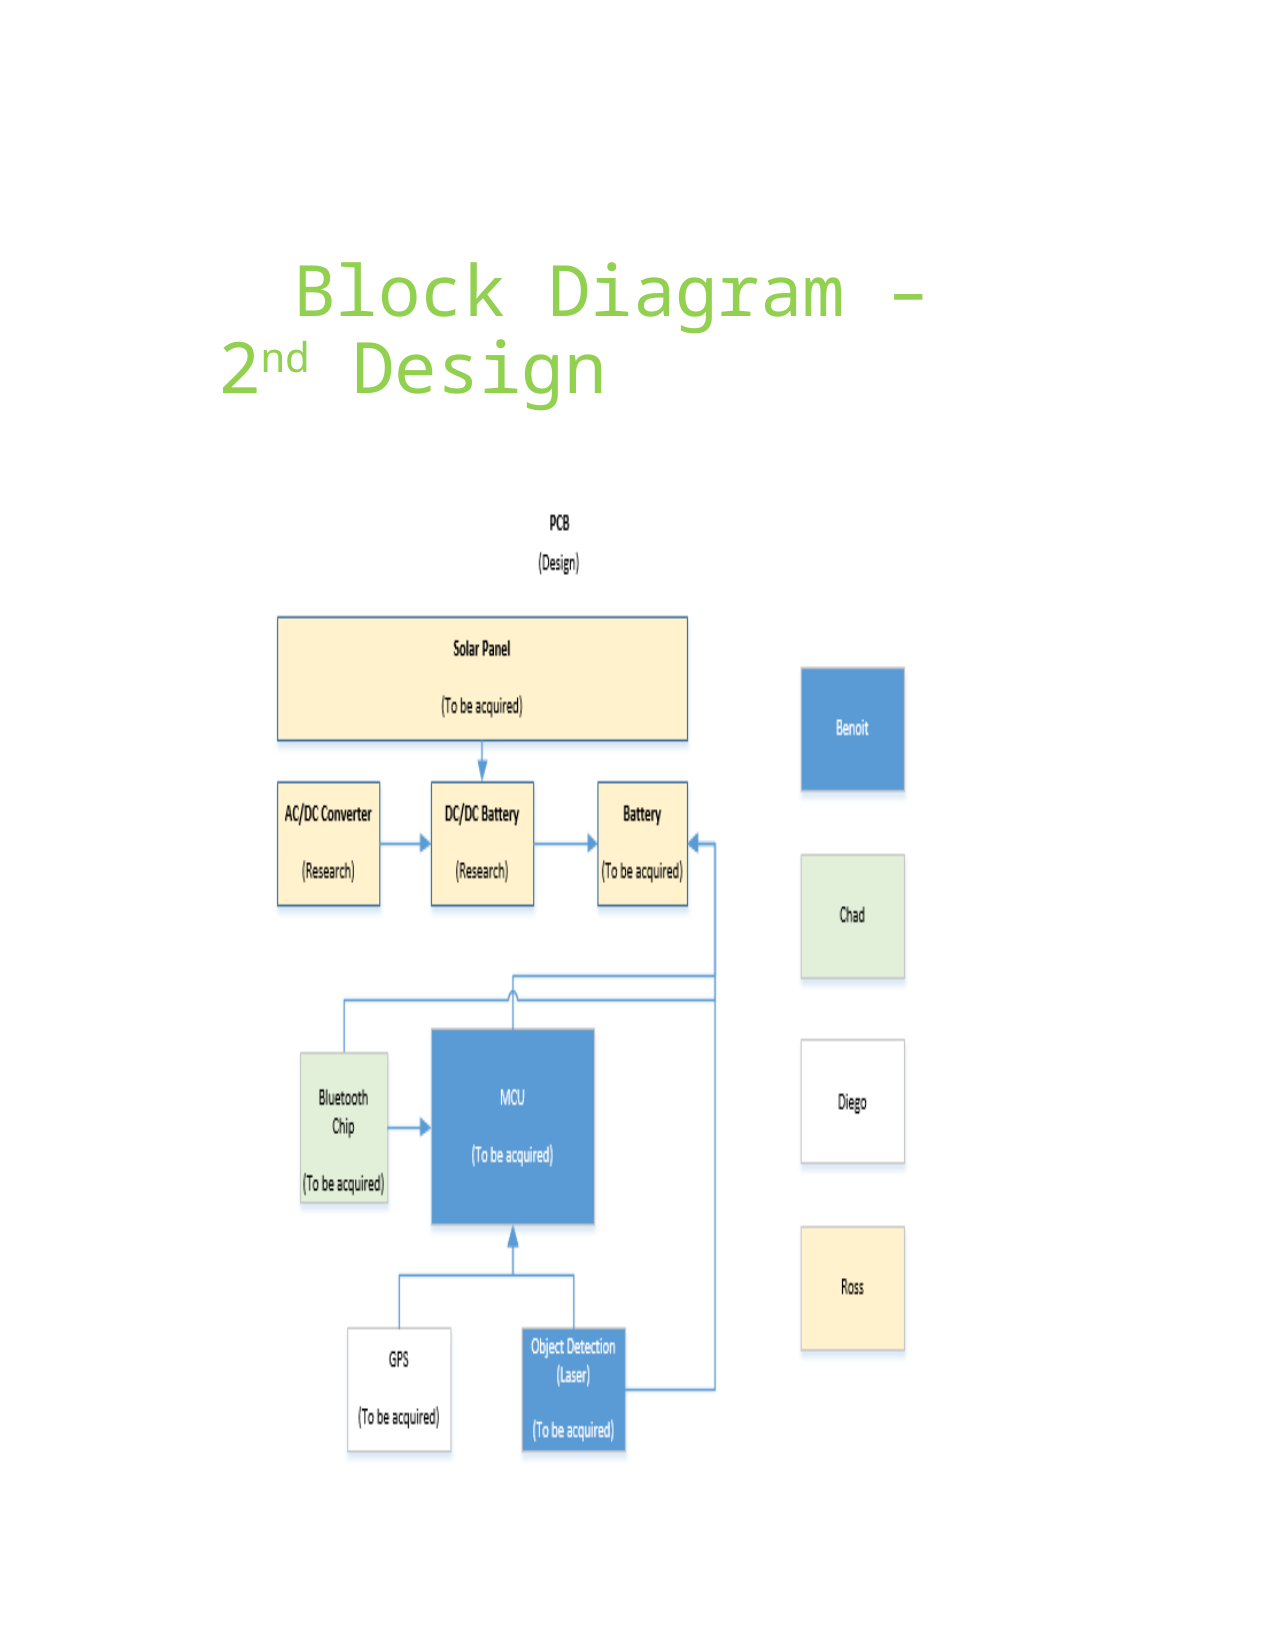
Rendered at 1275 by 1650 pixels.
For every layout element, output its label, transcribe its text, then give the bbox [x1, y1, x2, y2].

picture [261, 467, 927, 1473]
title Block Diagram – 2nd Design [203, 160, 1072, 417]
